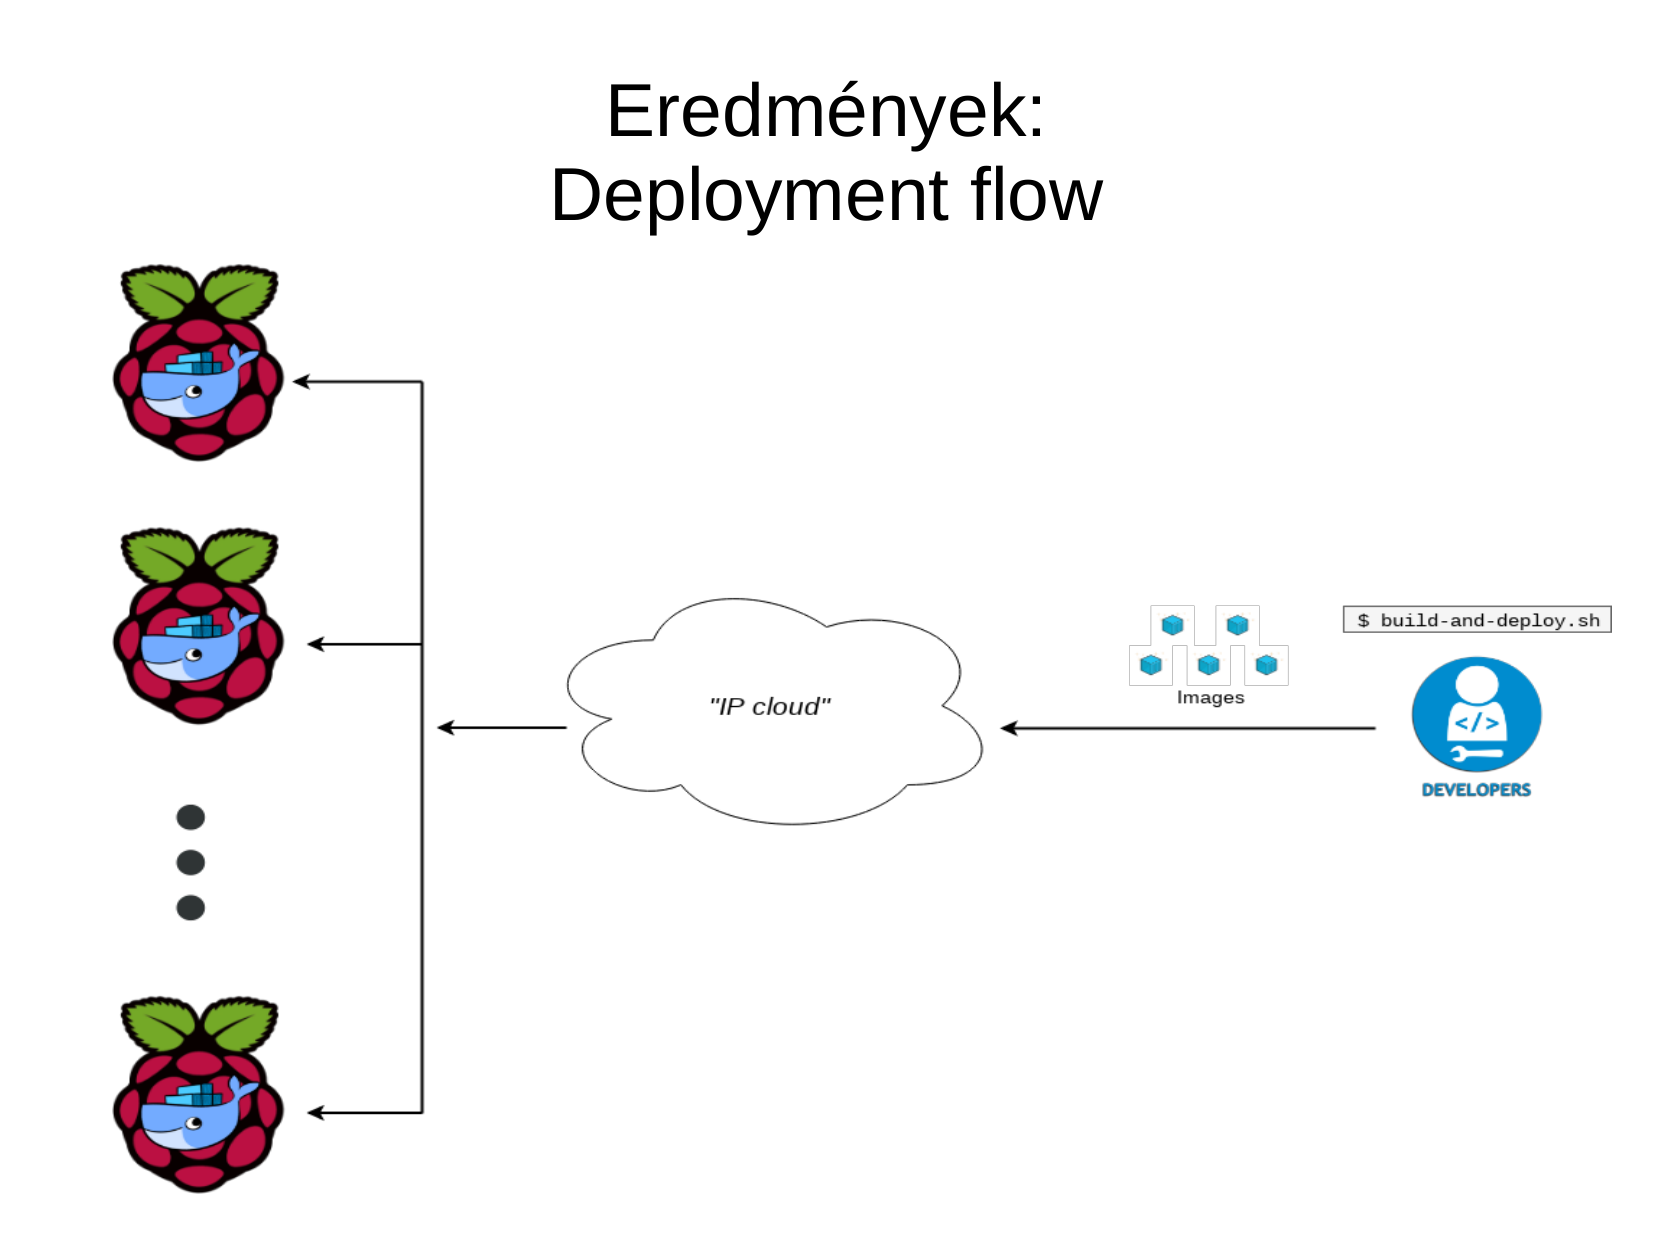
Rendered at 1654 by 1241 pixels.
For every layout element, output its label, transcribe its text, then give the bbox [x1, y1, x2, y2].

title Eredmények: Deployment flow [82, 49, 1571, 240]
picture [46, 240, 1612, 1217]
